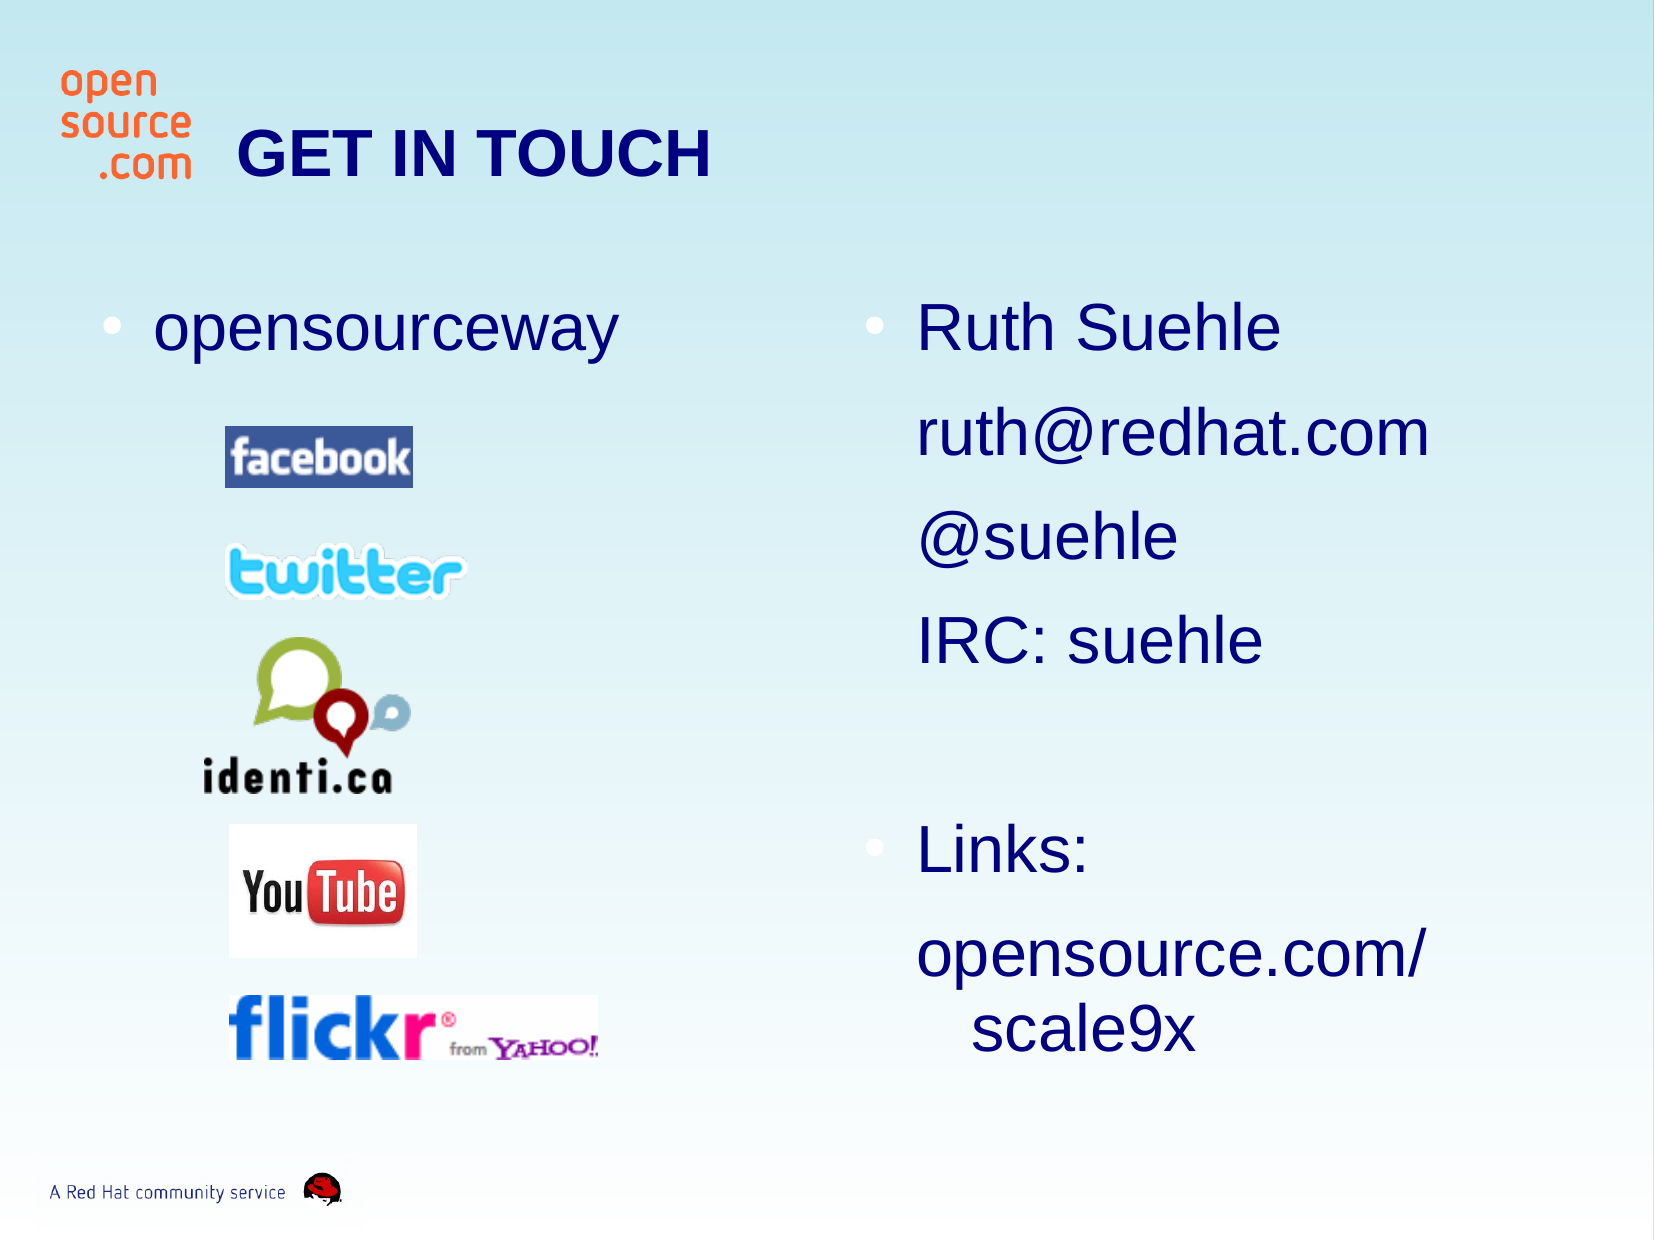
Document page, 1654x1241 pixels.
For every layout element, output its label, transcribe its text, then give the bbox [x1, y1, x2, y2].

title GET IN TOUCH [236, 49, 1654, 257]
list opensourceway [82, 290, 809, 1094]
list Ruth Suehle ruth@redhat.com @suehle IRC: suehle Links: opensource.com/ scale9x [845, 290, 1572, 1109]
picture [0, 0, 1654, 1241]
